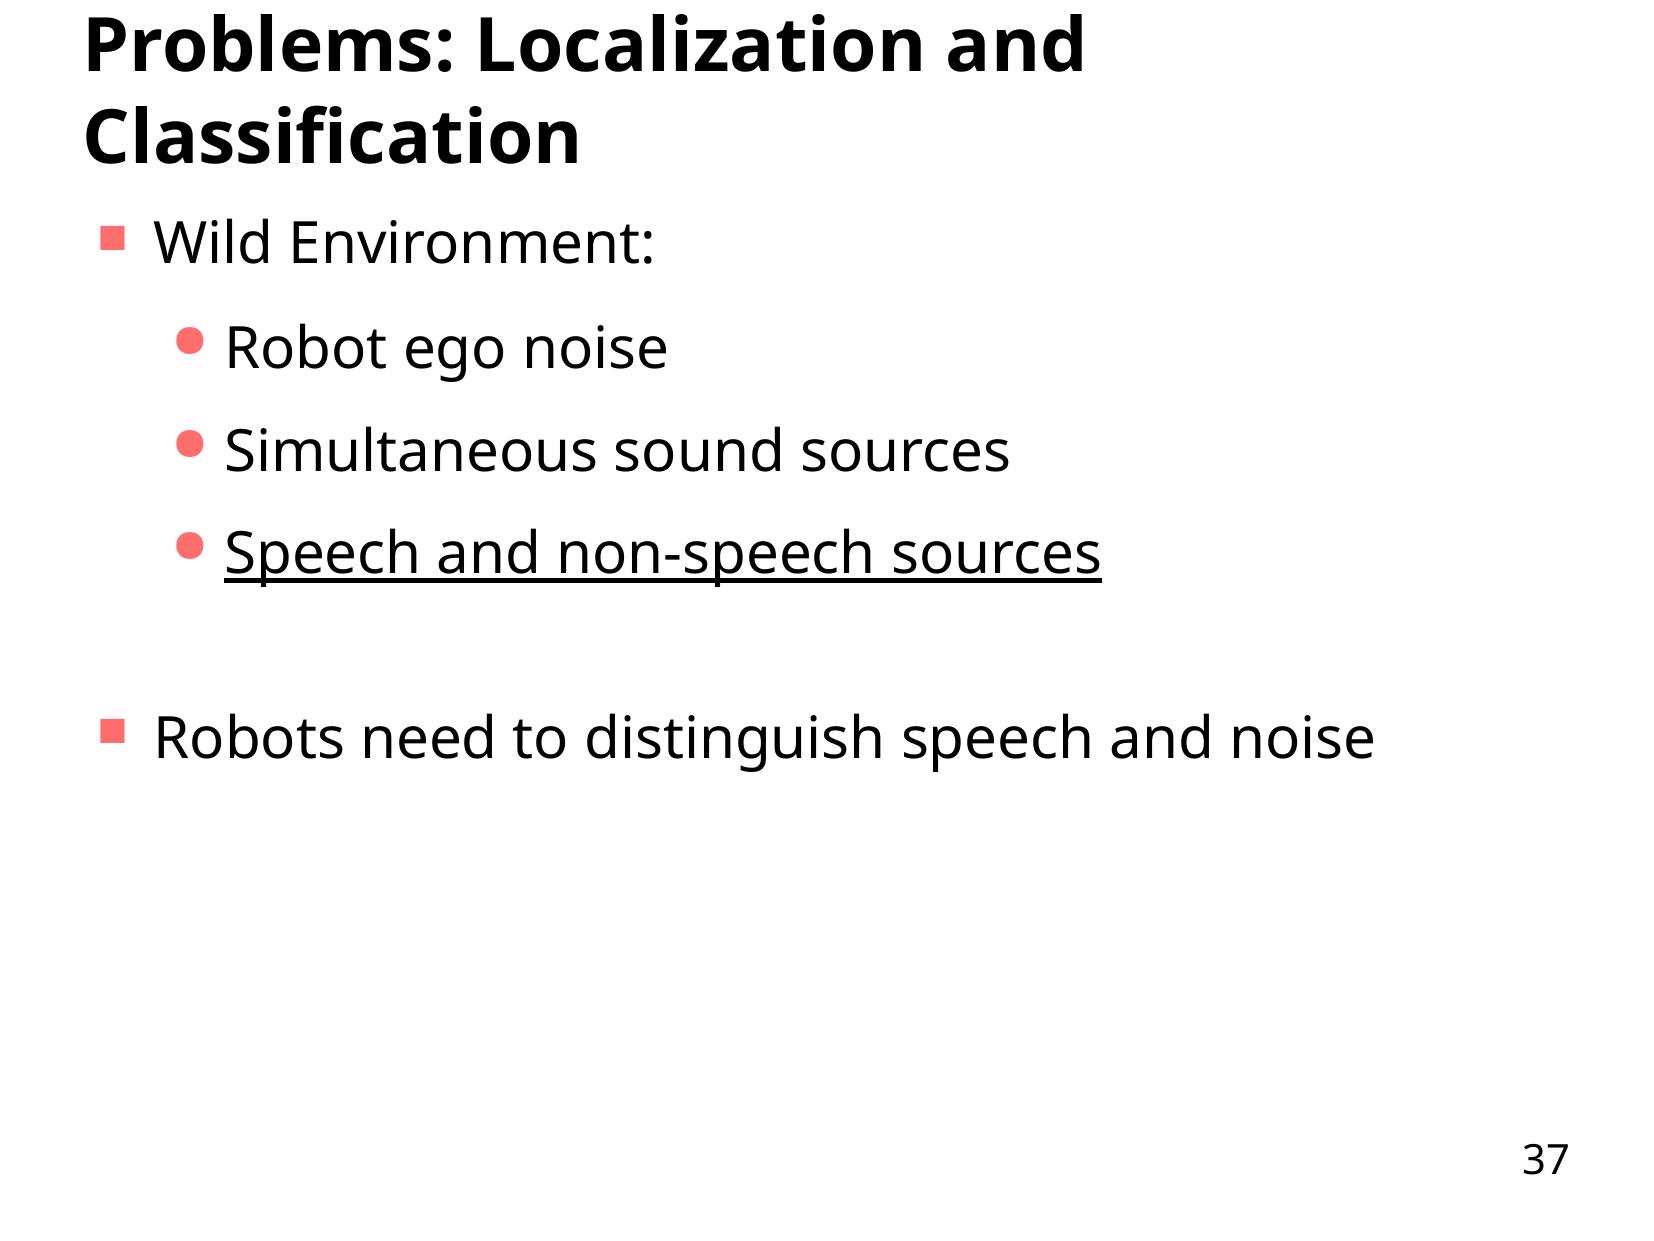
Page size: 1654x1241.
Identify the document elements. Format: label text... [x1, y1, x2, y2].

title Problems: Localization and Classification [82, 47, 1571, 133]
list Wild Environment: Robot ego noise Simultaneous sound sources Speech and non-speech sources Robots need to distinguish speech and noise [82, 200, 1571, 1111]
